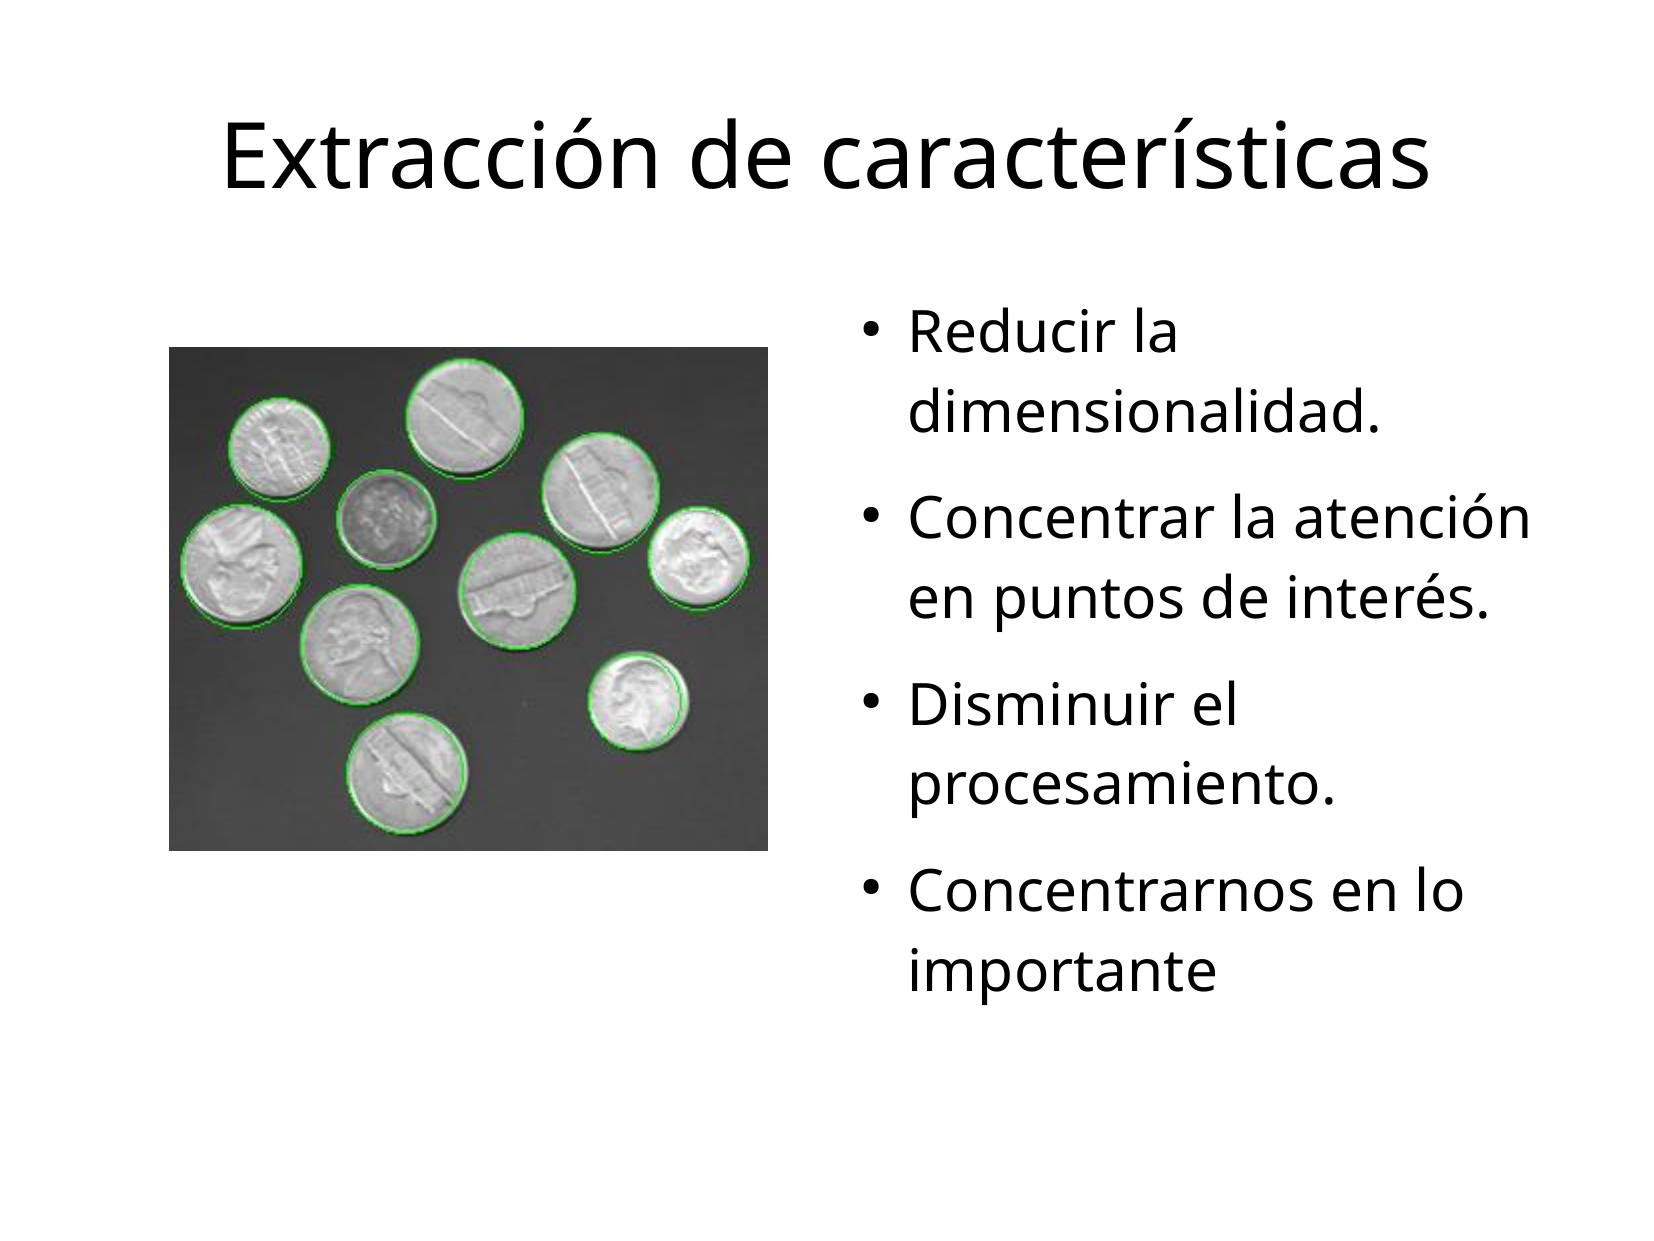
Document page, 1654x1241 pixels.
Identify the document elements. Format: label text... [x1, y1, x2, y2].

picture [169, 347, 768, 851]
title Extracción de características [82, 49, 1571, 257]
list Reducir la dimensionalidad. Concentrar la atención en puntos de interés. Disminuir el procesamiento. Concentrarnos en lo importante [845, 290, 1572, 1010]
